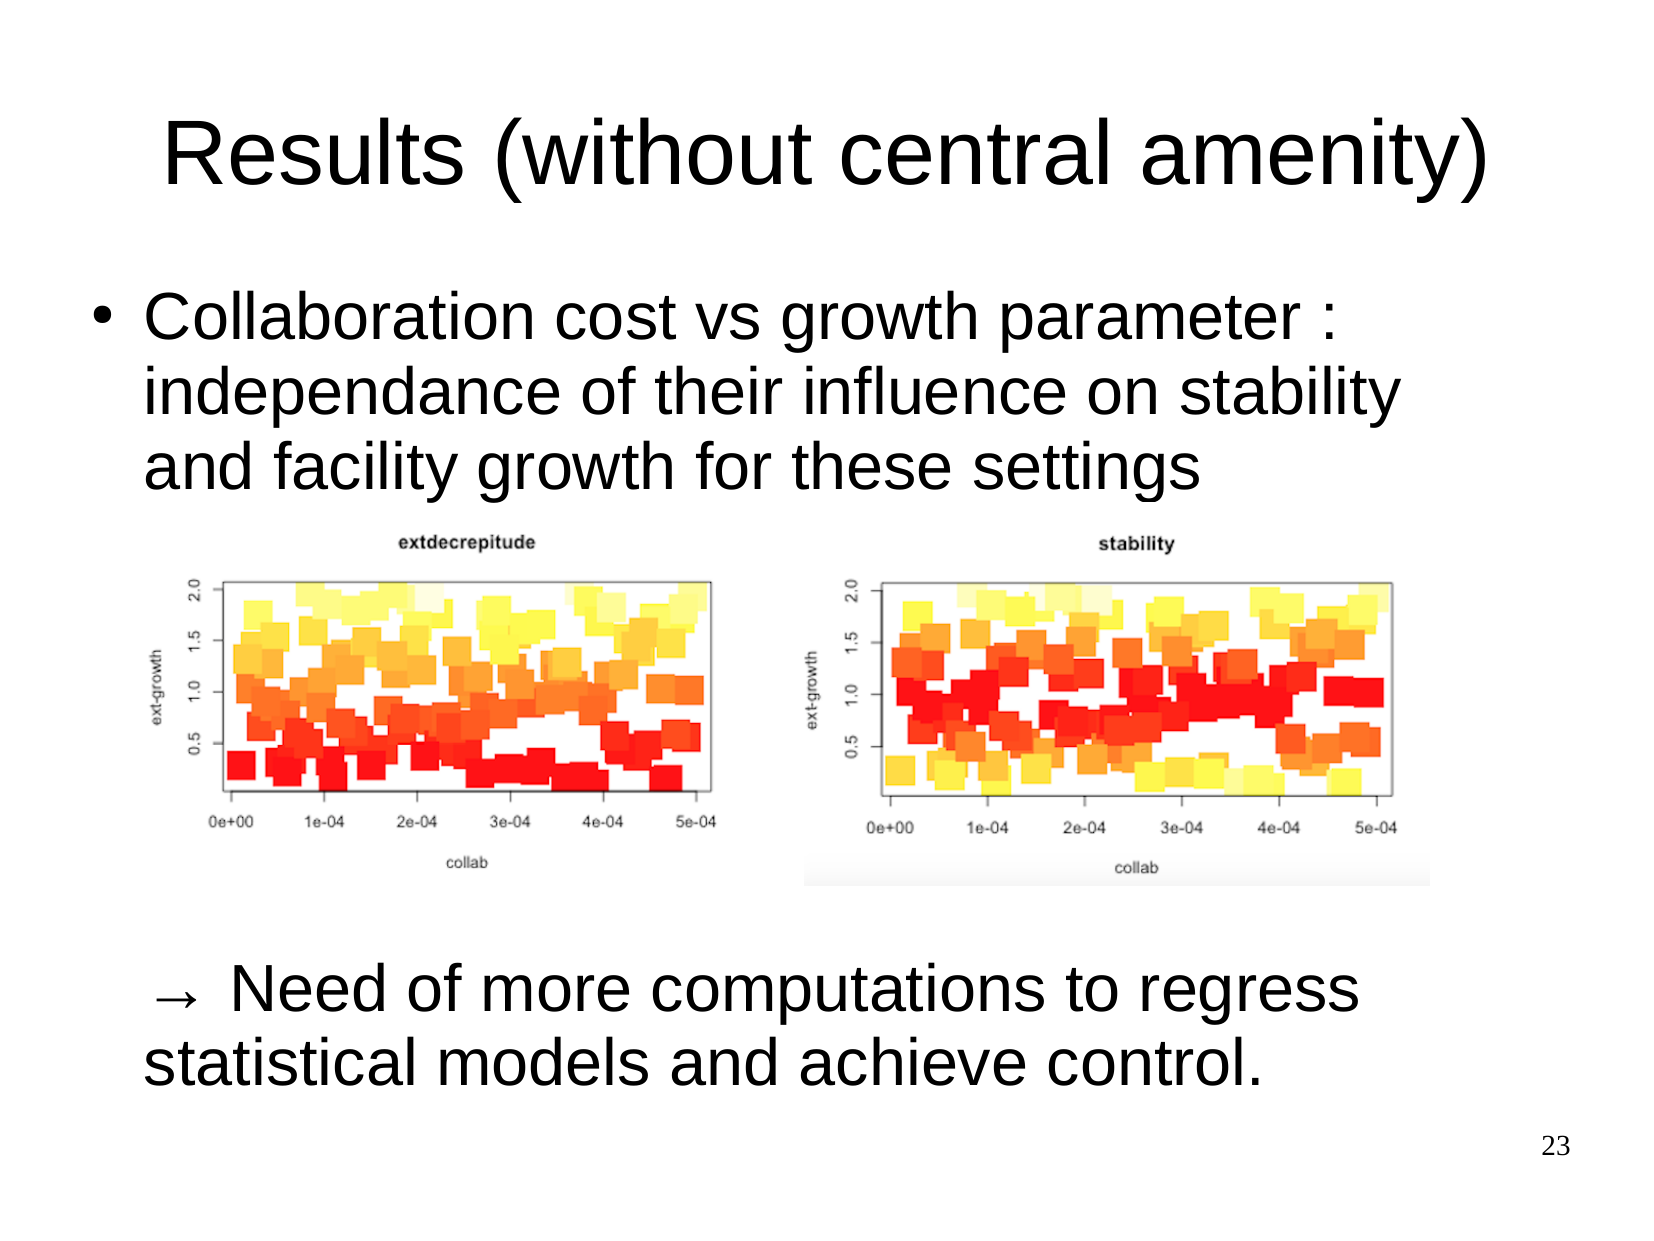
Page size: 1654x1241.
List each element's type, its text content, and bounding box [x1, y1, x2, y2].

list Collaboration cost vs growth parameter : independance of their influence on stability and facility growth for these settings → Need of more computations to regress statistical models and achieve control. [72, 279, 1529, 999]
picture [130, 507, 756, 891]
title Results (without central amenity) [82, 49, 1571, 257]
picture [804, 502, 1430, 886]
